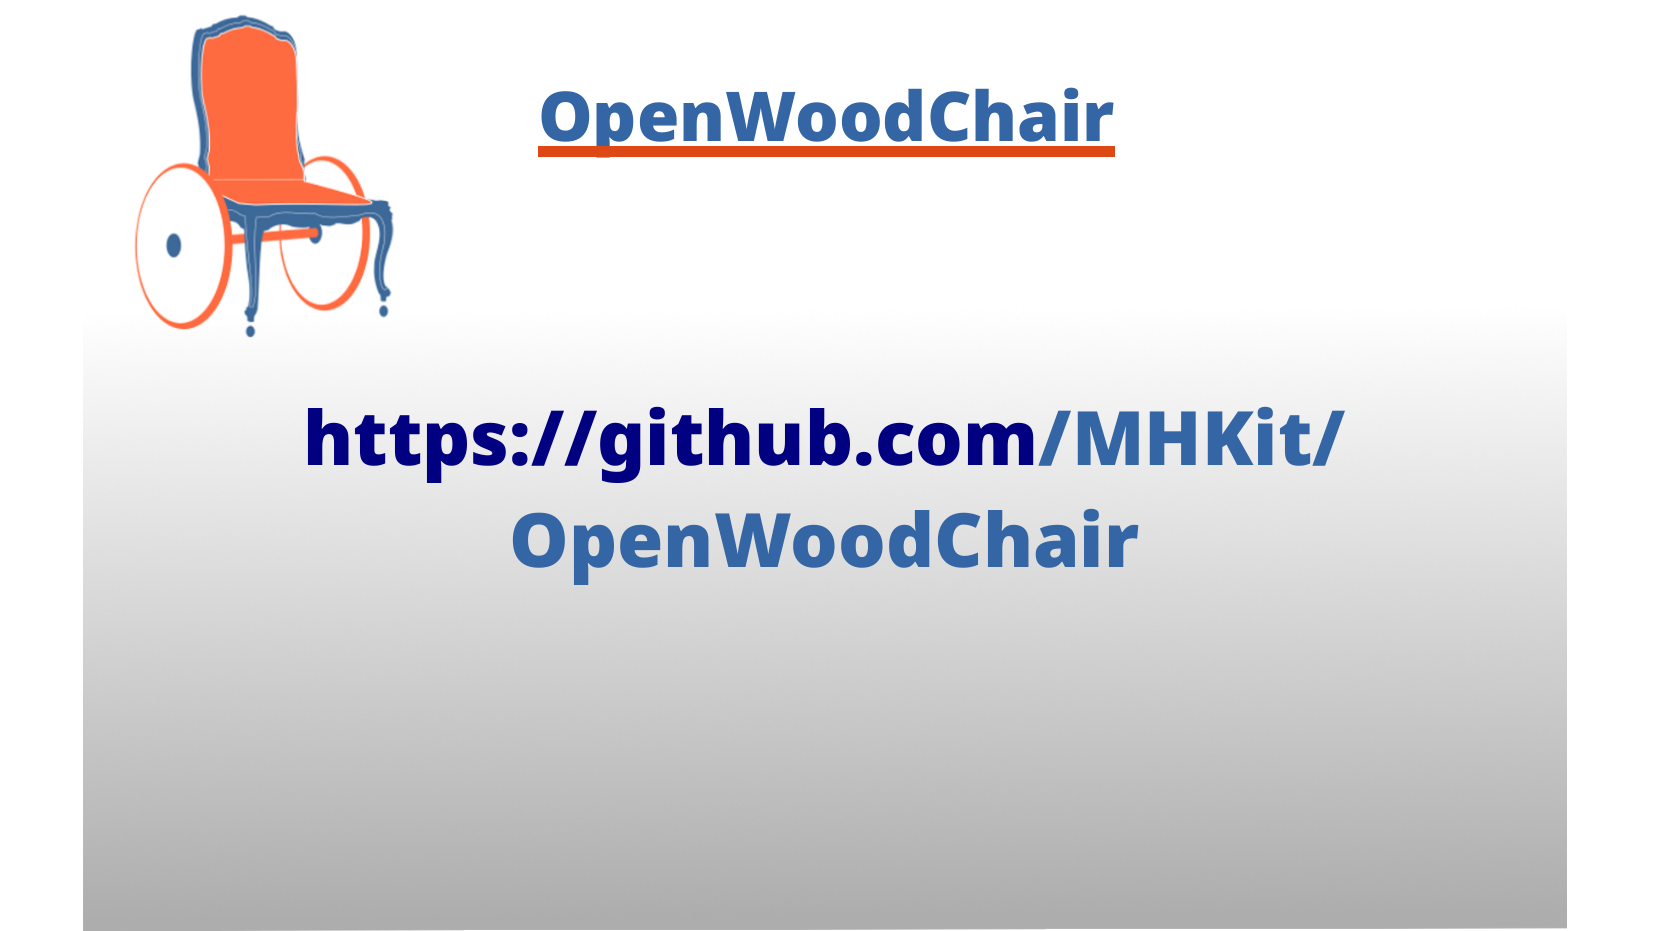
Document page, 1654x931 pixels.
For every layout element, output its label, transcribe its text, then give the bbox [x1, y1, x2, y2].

picture [82, 771, 1567, 931]
title OpenWoodChair [82, 37, 1571, 193]
picture [82, 0, 1567, 37]
subtitle https://github.com/MHKit/OpenWoodChair [82, 204, 1567, 771]
picture [82, 193, 1567, 204]
